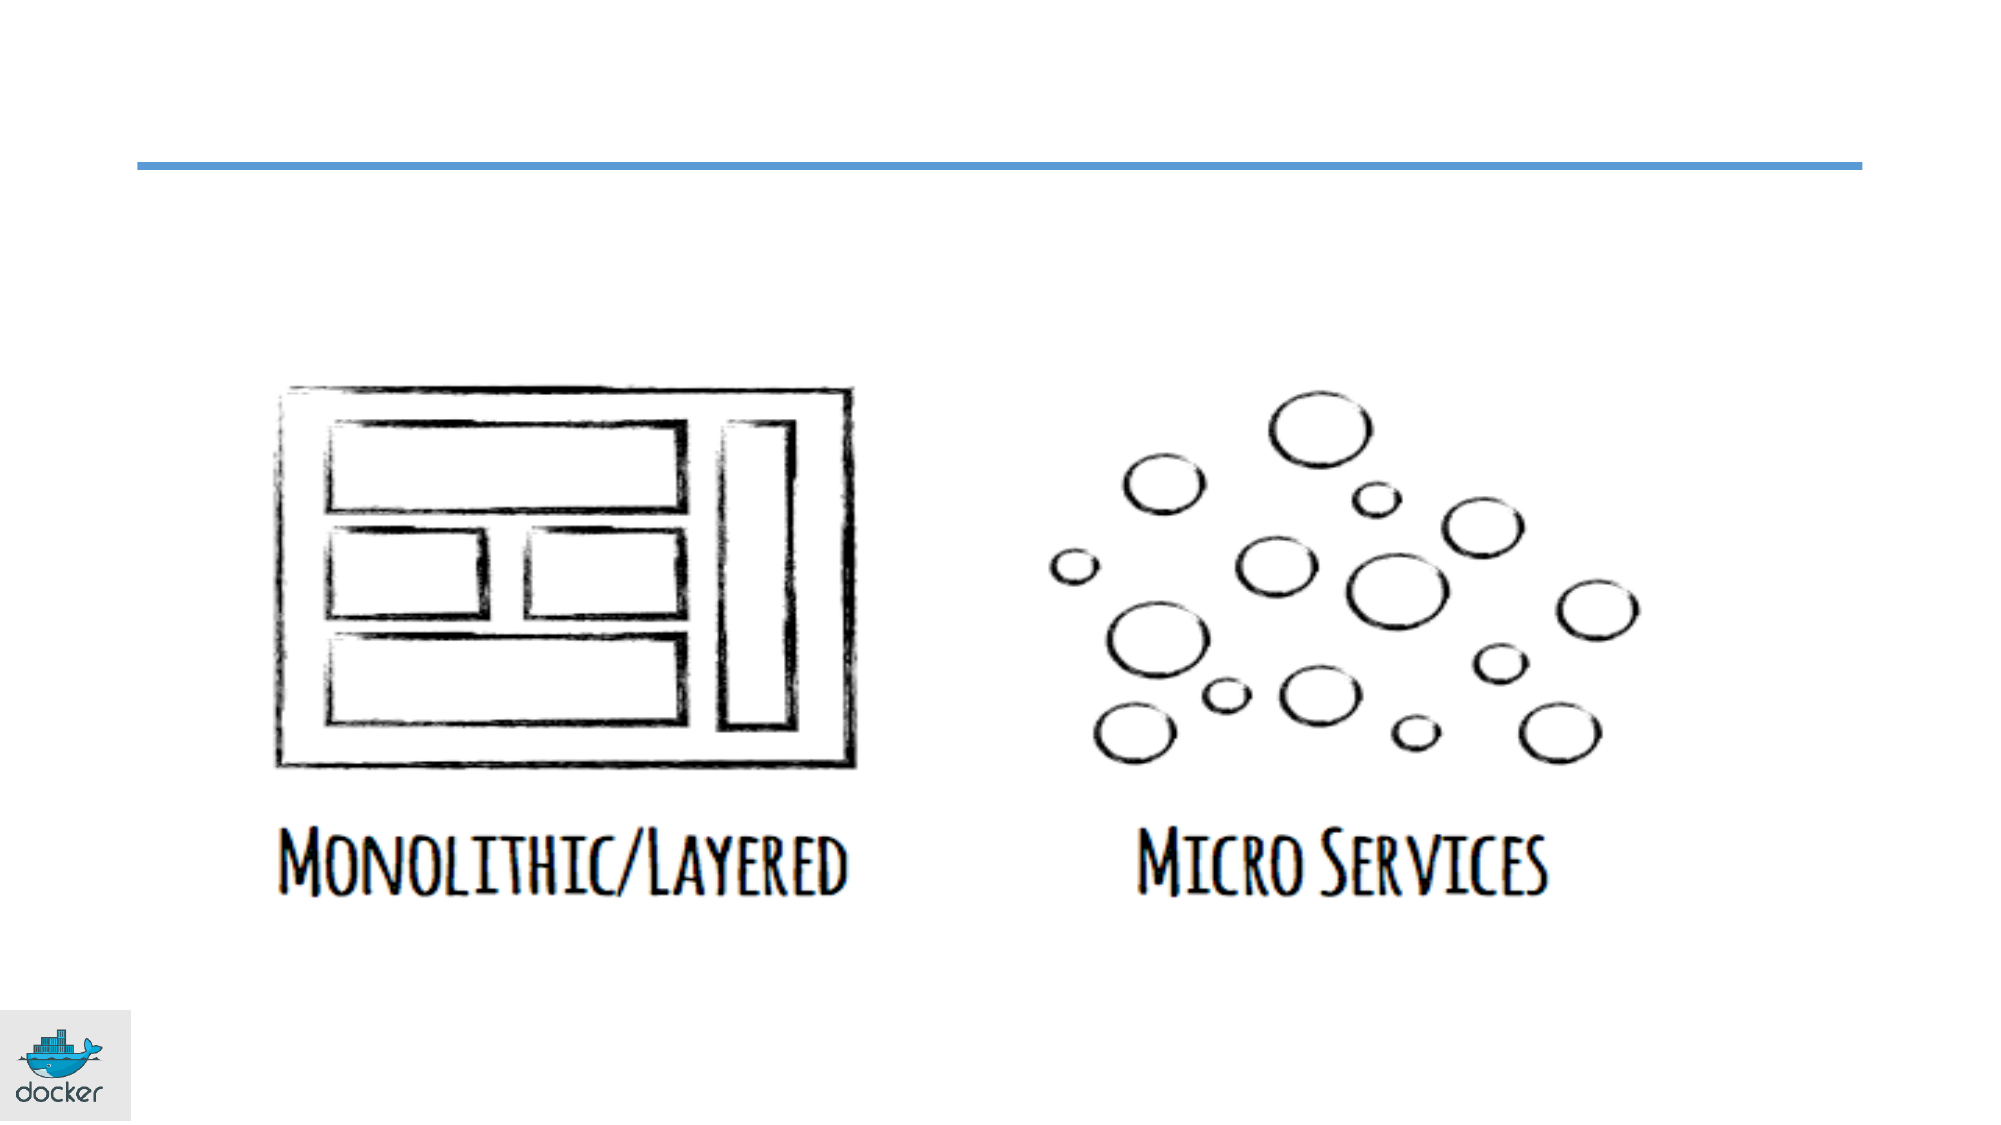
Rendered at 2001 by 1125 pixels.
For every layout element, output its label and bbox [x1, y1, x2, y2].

picture [152, 345, 1820, 934]
picture [0, 1010, 131, 1121]
